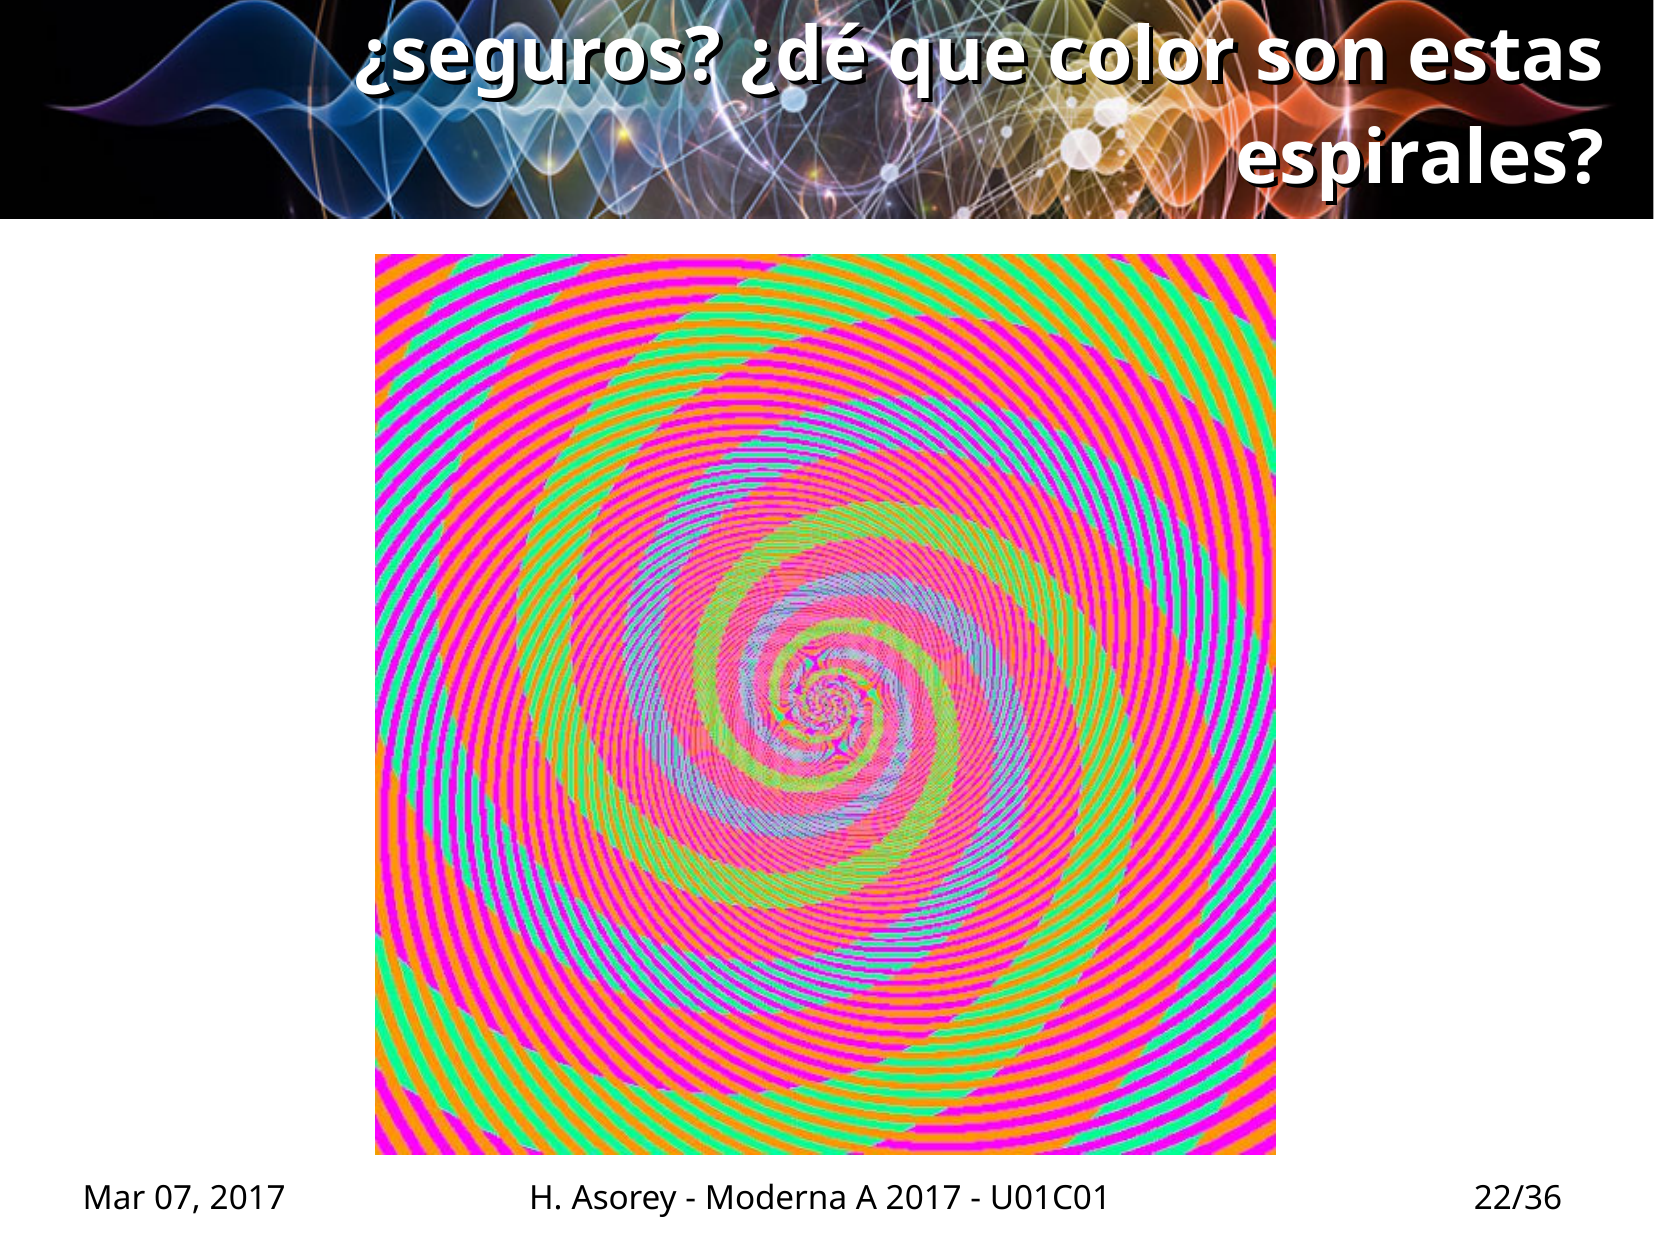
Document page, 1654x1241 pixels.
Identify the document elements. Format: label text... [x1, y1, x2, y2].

title ¿seguros? ¿dé que color son estas espirales? [45, 15, 1606, 191]
picture [375, 254, 1276, 1156]
picture [0, 0, 1654, 219]
